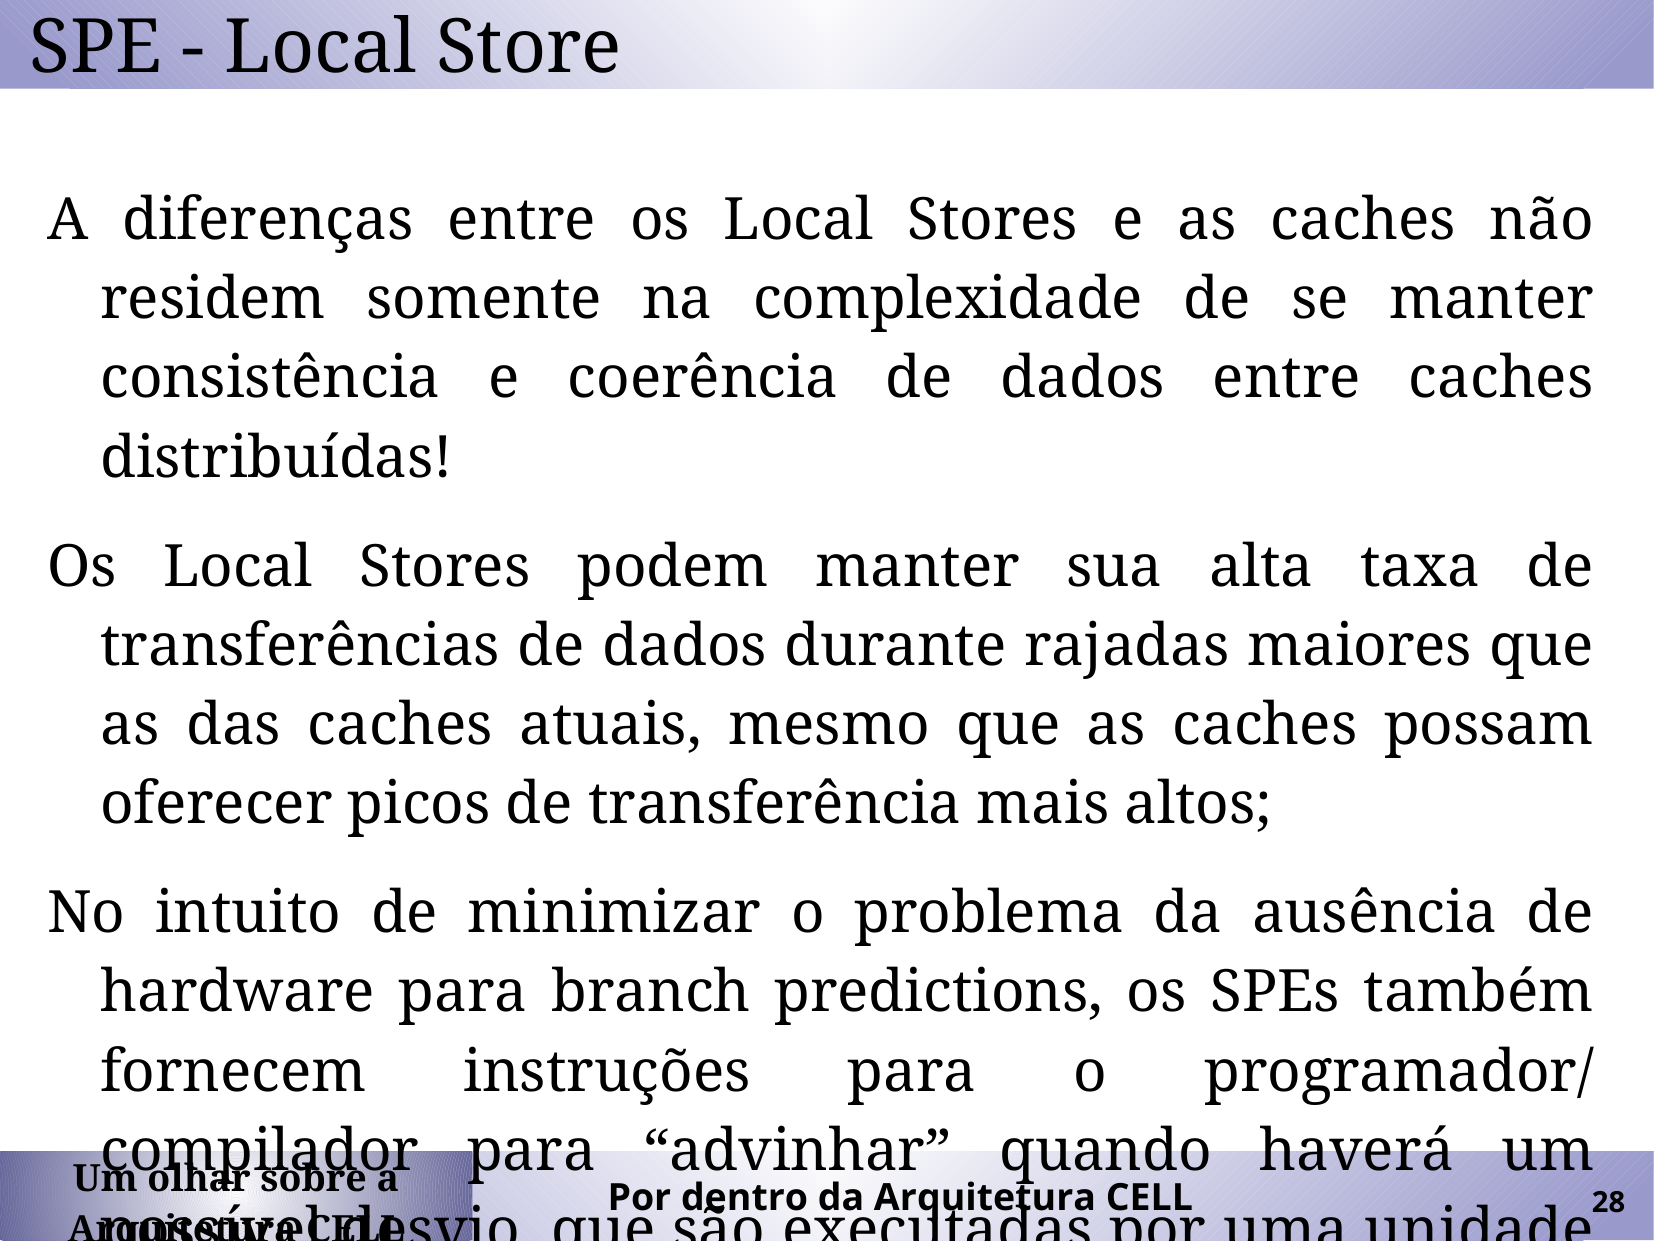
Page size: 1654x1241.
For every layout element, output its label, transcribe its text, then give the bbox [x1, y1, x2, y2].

title SPE - Local Store [29, 6, 1536, 82]
text_box Por dentro da Arquitetura CELL [501, 1151, 1300, 1241]
list A diferenças entre os Local Stores e as caches não residem somente na complexidade de se manter consistência e coerência de dados entre caches distribuídas! Os Local Stores podem manter sua alta taxa de transferências de dados durante rajadas maiores que as das caches atuais, mesmo que as caches possam oferecer picos de transferência mais altos; No intuito de minimizar o problema da ausência de hardware para branch predictions, os SPEs também fornecem instruções para o programador/ compilador para “advinhar” quando haverá um possível desvio, que são executadas por uma unidade dedicada!!! Dessa maneira, é possível diminuir a penalidade por desvios no pipeline de instruções; [29, 177, 1595, 1092]
